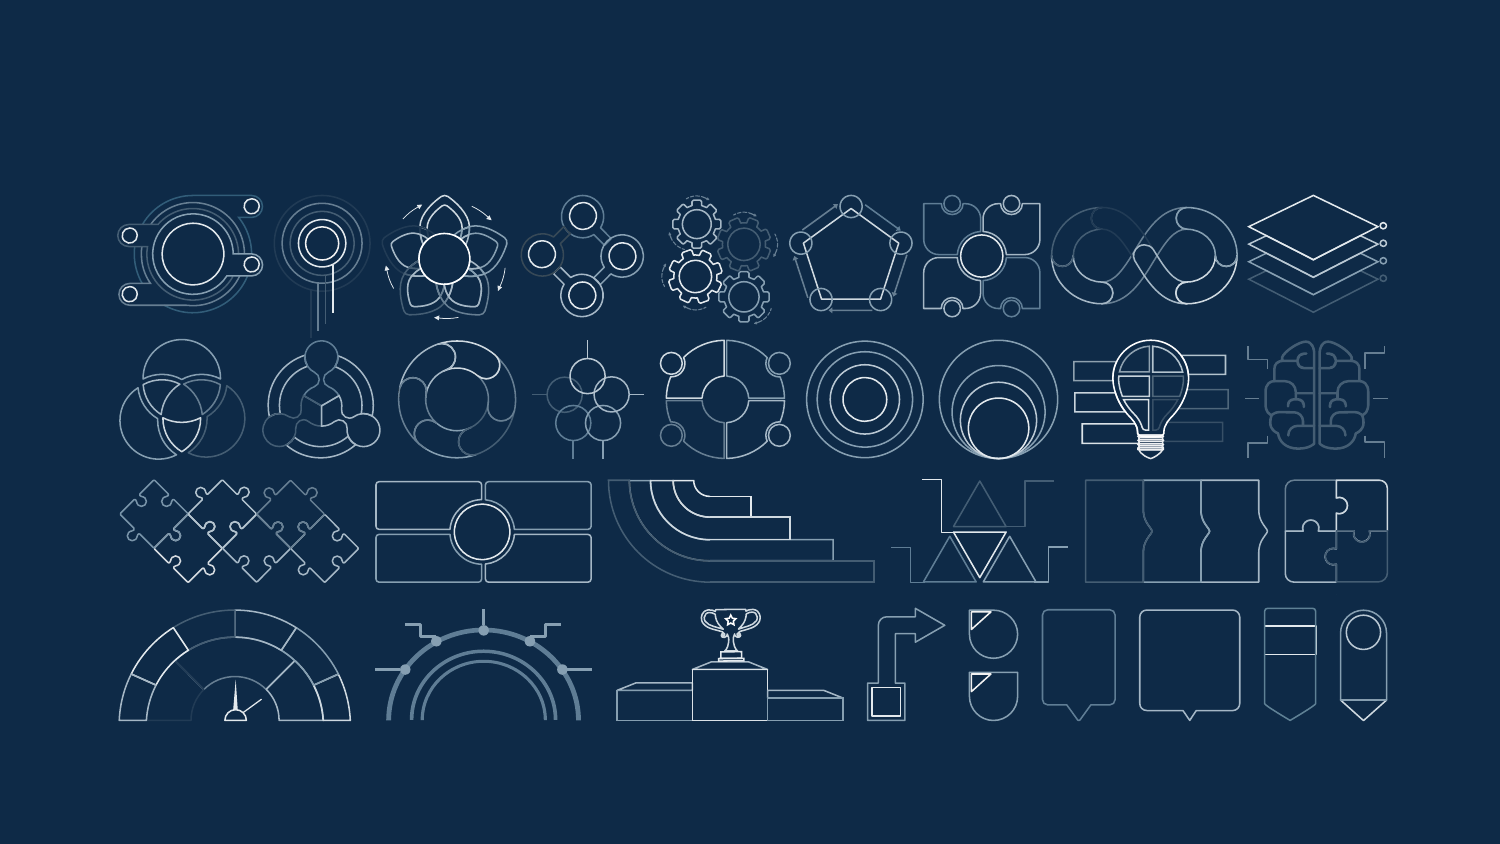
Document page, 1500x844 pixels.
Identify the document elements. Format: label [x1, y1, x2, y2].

text_box [409, 649, 558, 720]
text_box [864, 204, 901, 231]
text_box [683, 305, 707, 311]
text_box [668, 232, 685, 251]
text_box [497, 267, 506, 292]
text_box [233, 679, 238, 710]
text_box [471, 205, 492, 221]
text_box [754, 307, 772, 325]
text_box [685, 195, 710, 201]
text_box [1264, 340, 1316, 450]
text_box [773, 233, 779, 257]
text_box [792, 256, 809, 299]
text_box [891, 254, 908, 297]
text_box [242, 698, 262, 714]
text_box [801, 204, 838, 231]
text_box [733, 211, 757, 217]
text_box [434, 315, 459, 321]
text_box [402, 204, 423, 220]
text_box [1318, 340, 1370, 450]
text_box [420, 659, 547, 721]
text_box [384, 265, 394, 289]
text_box [386, 625, 581, 721]
text_box [828, 307, 873, 314]
text_box [661, 263, 667, 288]
